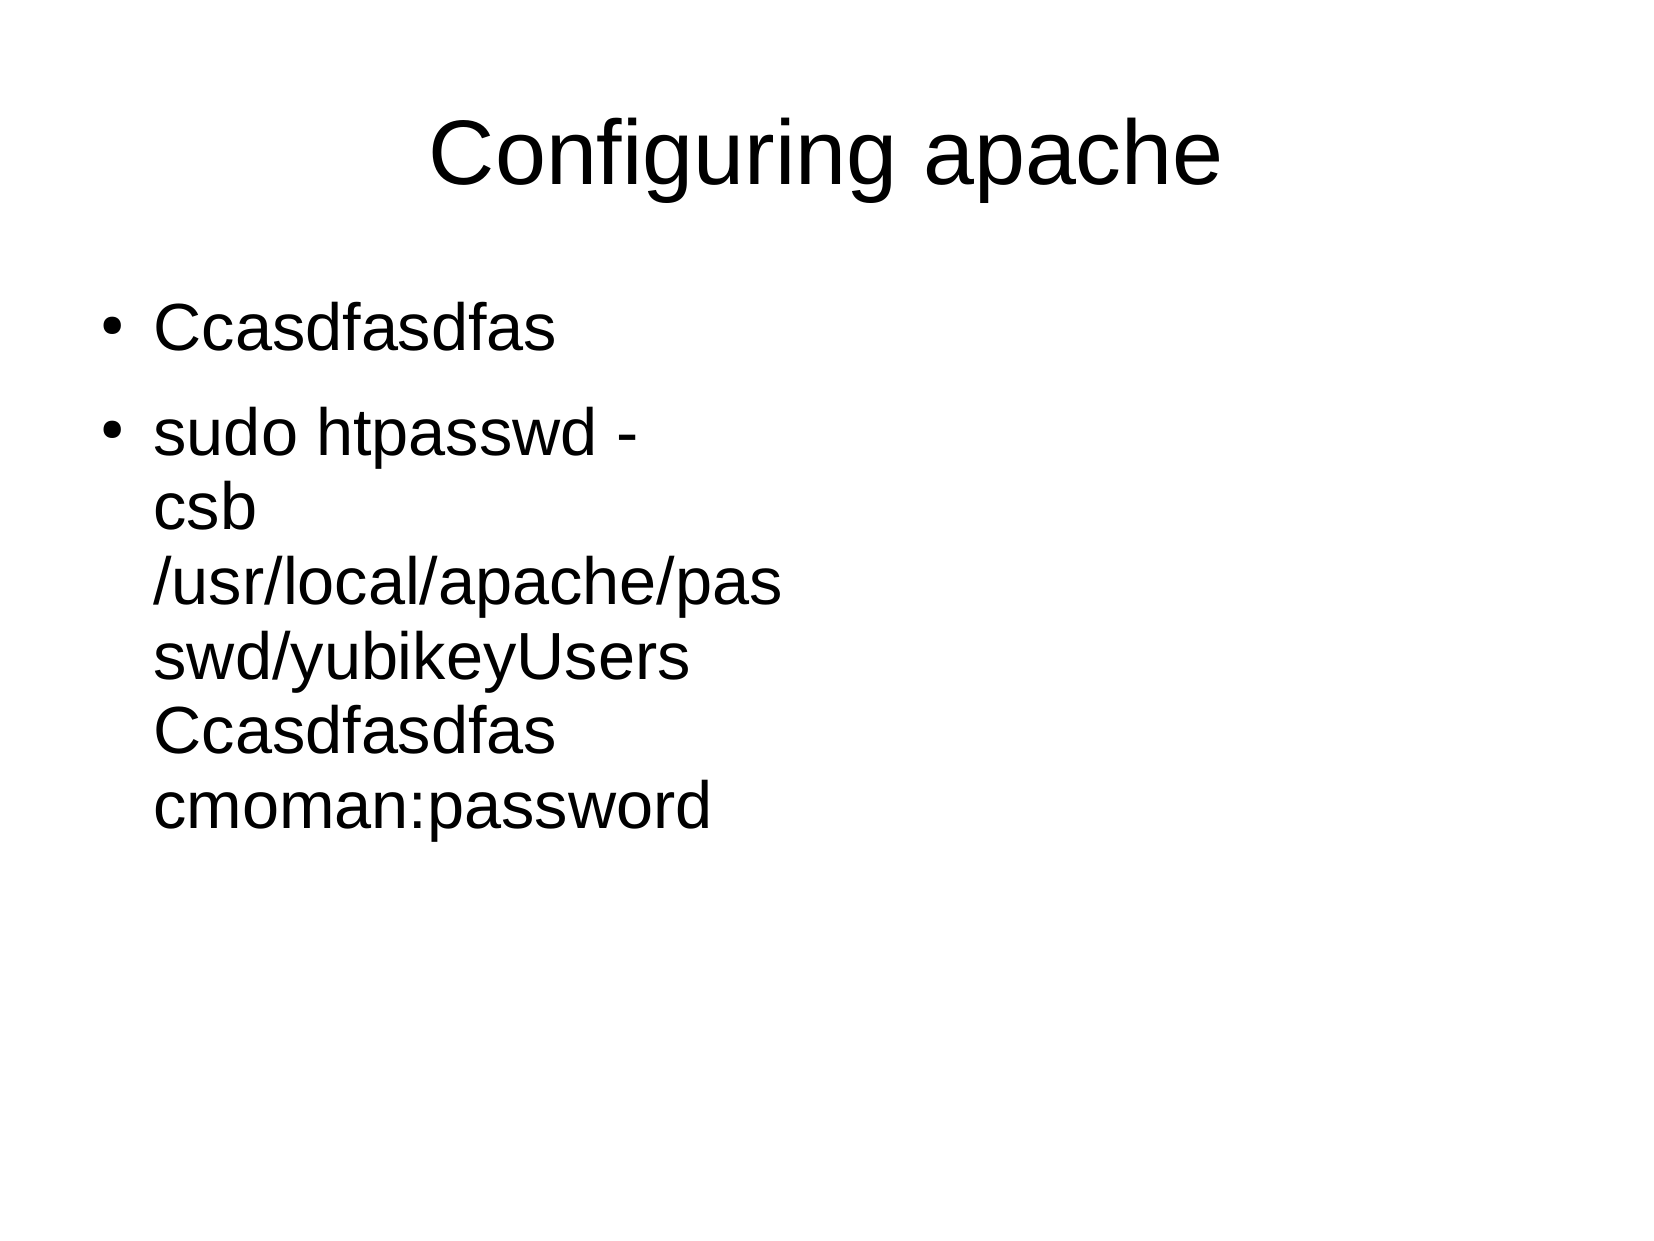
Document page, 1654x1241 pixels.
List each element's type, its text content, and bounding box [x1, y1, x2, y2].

list Ccasdfasdfas sudo htpasswd -csb /usr/local/apache/passwd/yubikeyUsers Ccasdfasdfas cmoman:password [82, 290, 793, 1010]
title Configuring apache [82, 49, 1571, 257]
